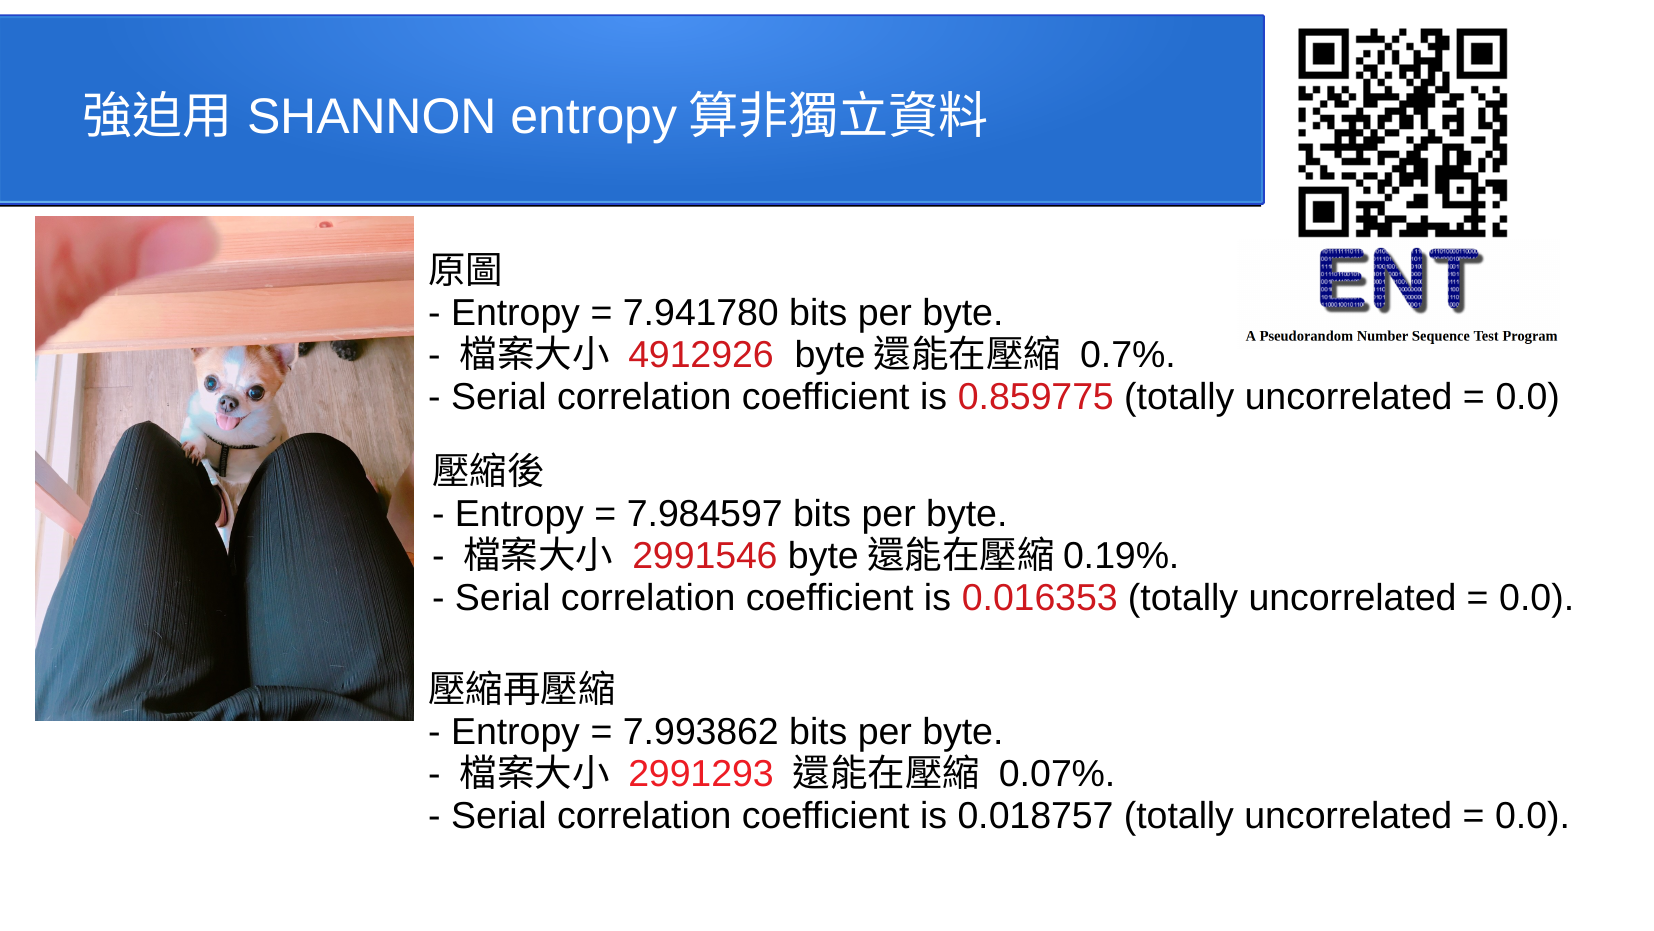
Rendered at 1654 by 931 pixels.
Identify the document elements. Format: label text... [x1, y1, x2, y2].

picture [35, 216, 414, 721]
picture [1237, 0, 1560, 242]
text_box 壓縮再壓縮 - Entropy = 7.993862 bits per byte. - 檔案大小 2991293 還能在壓縮 0.07%. - Serial correlation coefficient is 0.018757 (totally uncorrelated = 0.0). [413, 661, 1586, 844]
title 強迫用SHANNON entropy算非獨立資料 [82, 35, 1235, 189]
text_box 原圖 - Entropy = 7.941780 bits per byte. - 檔案大小 4912926 byte還能在壓縮 0.7%. - Serial correlation coefficient is 0.859775 (totally uncorrelated = 0.0) [413, 242, 1595, 491]
text_box 壓縮後 - Entropy = 7.984597 bits per byte. - 檔案大小 2991546 byte還能在壓縮0.19%. - Serial correlation coefficient is 0.016353 (totally uncorrelated = 0.0). [417, 442, 1607, 673]
